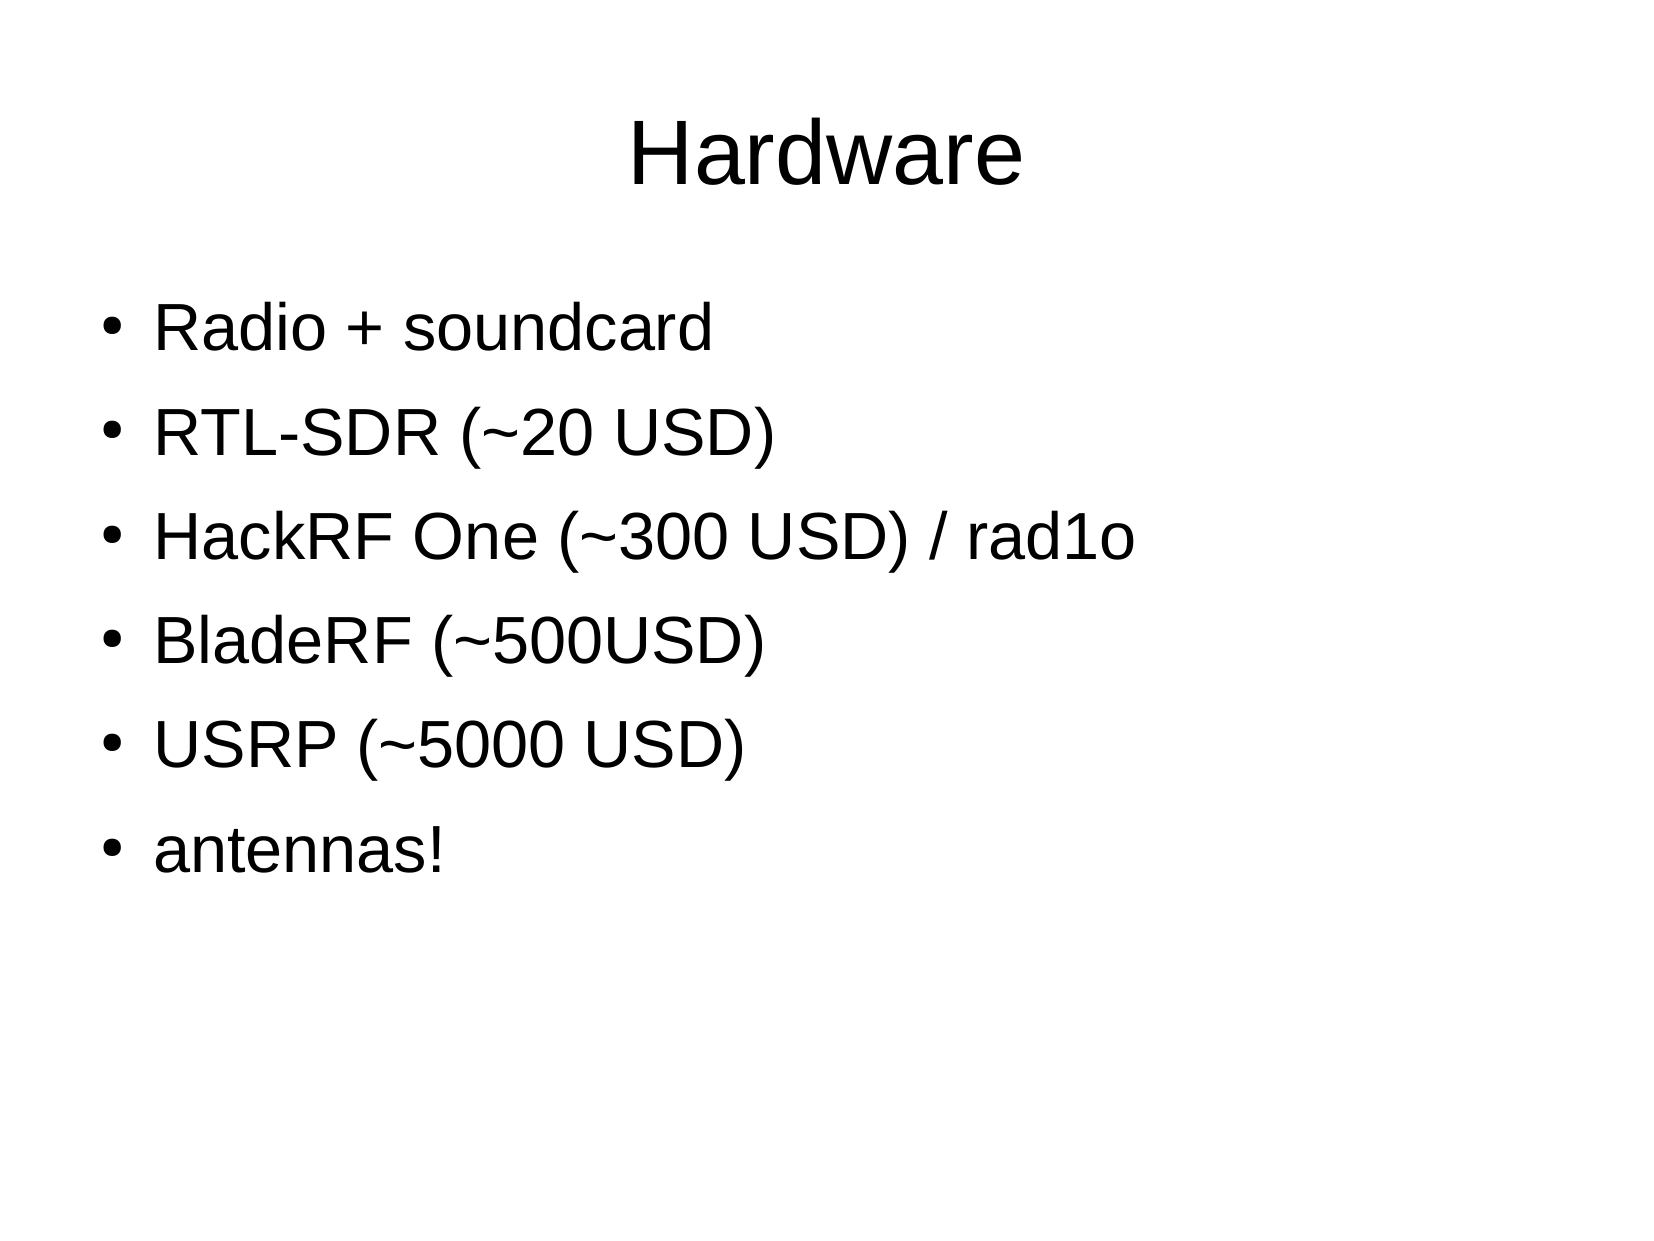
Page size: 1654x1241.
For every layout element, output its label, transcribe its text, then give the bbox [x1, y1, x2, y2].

list Radio + soundcard RTL-SDR (~20 USD) HackRF One (~300 USD) / rad1o BladeRF (~500USD) USRP (~5000 USD) antennas! [82, 290, 1571, 1010]
title Hardware [82, 49, 1571, 257]
